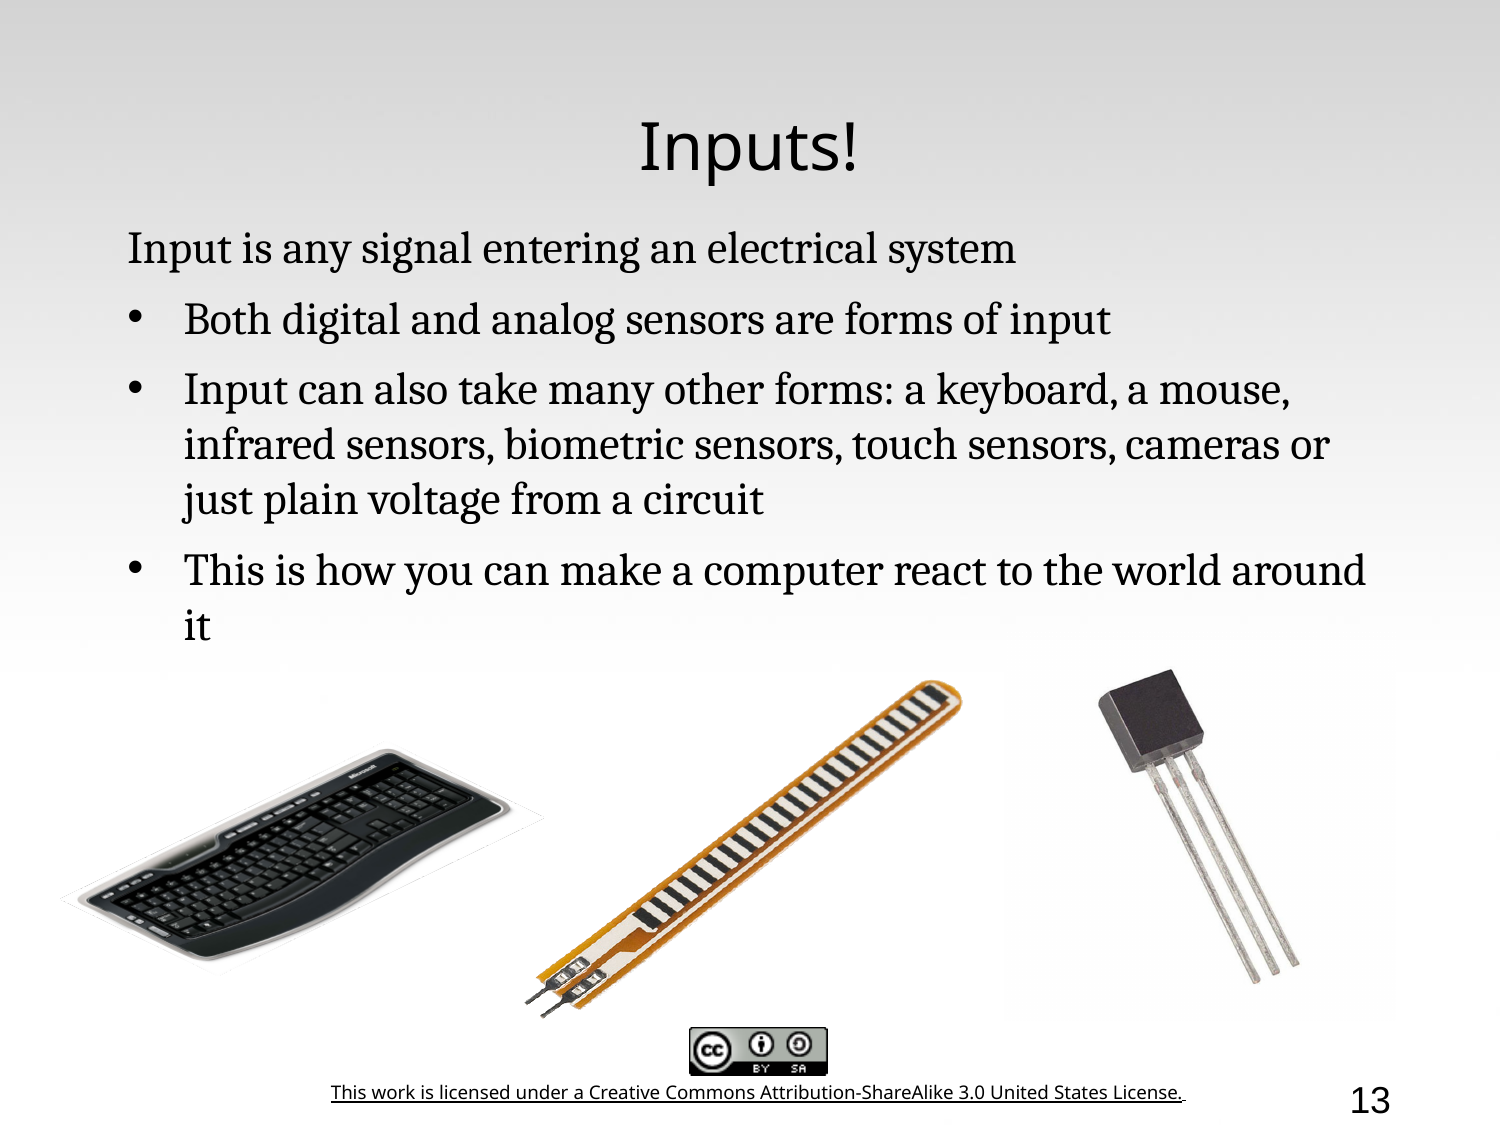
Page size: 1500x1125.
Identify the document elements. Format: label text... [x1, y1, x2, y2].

list Input is any signal entering an electrical system Both digital and analog sensors are forms of input Input can also take many other forms: a keyboard, a mouse, infrared sensors, biometric sensors, touch sensors, cameras or just plain voltage from a circuit This is how you can make a computer react to the world around it [112, 209, 1388, 705]
title Inputs! [112, 49, 1388, 209]
picture [0, 0, 1500, 1125]
